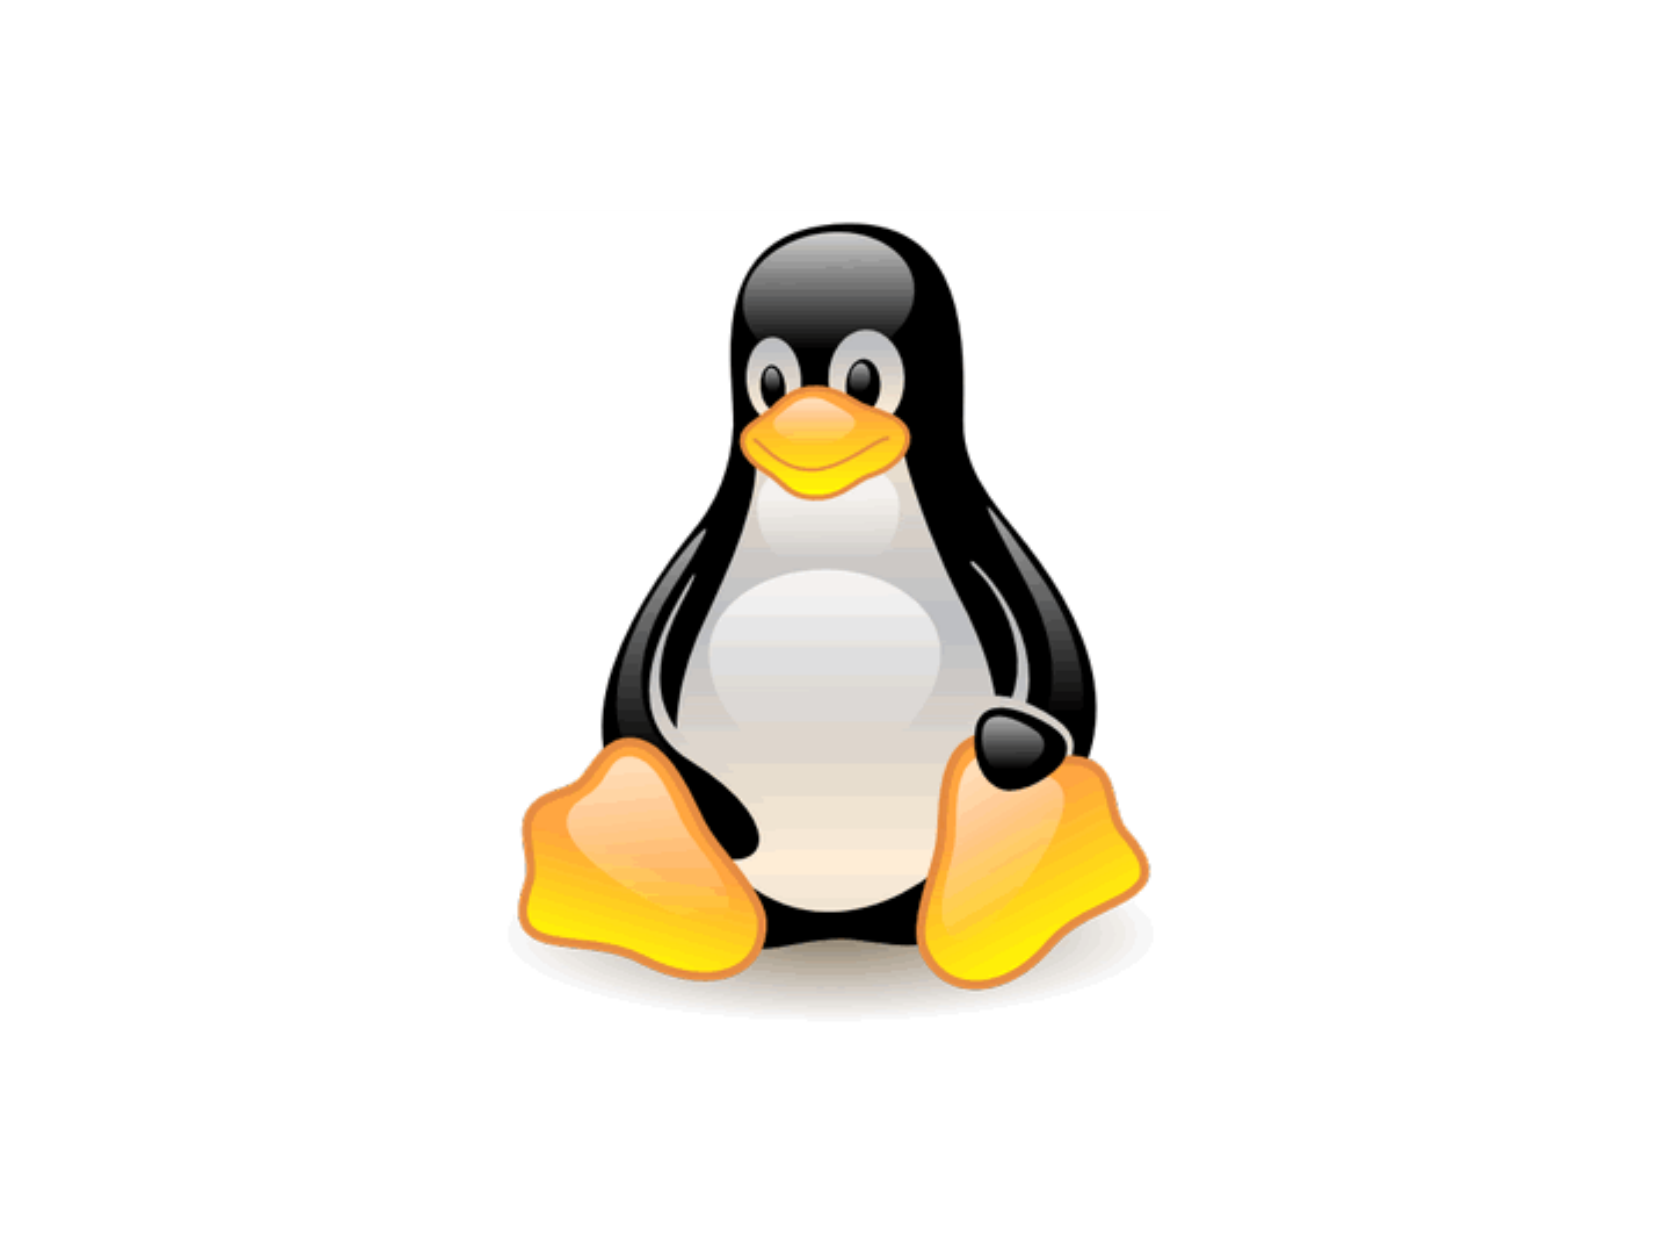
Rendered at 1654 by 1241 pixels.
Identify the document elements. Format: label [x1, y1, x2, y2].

picture [495, 209, 1170, 1036]
